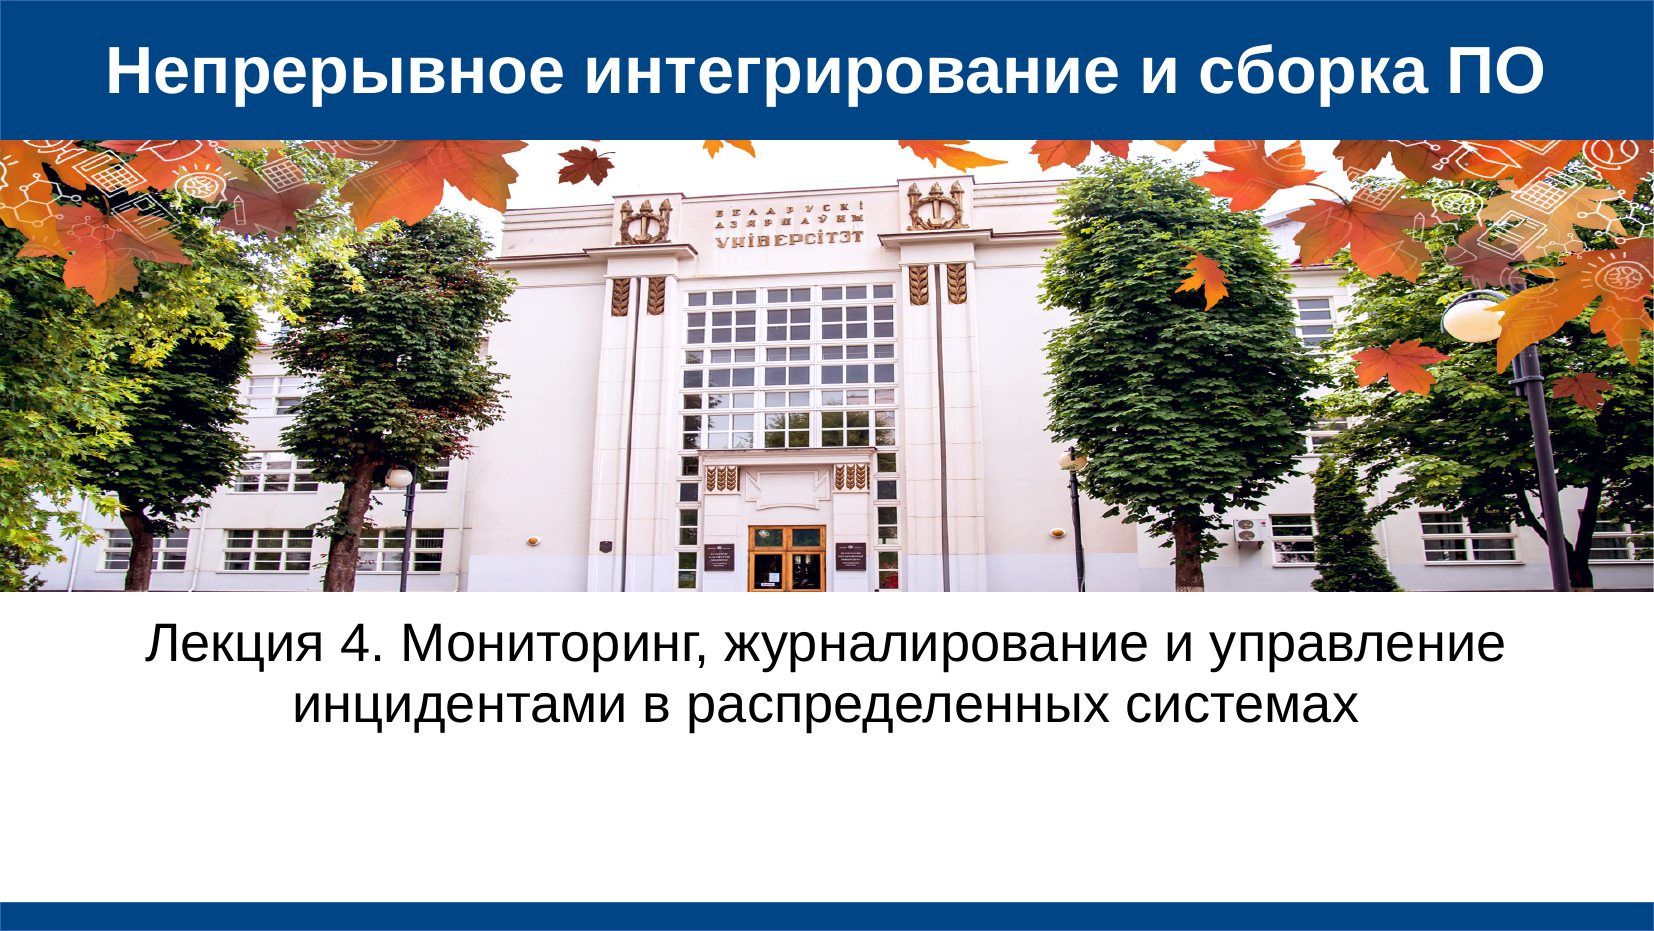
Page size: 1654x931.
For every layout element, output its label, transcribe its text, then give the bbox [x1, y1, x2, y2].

list Лекция 4. Мониторинг, журналирование и управление инцидентами в распределенных системах [82, 612, 1571, 870]
title Непрерывное интегрирование и сборка ПО [0, 0, 1654, 140]
picture [0, 140, 1654, 592]
